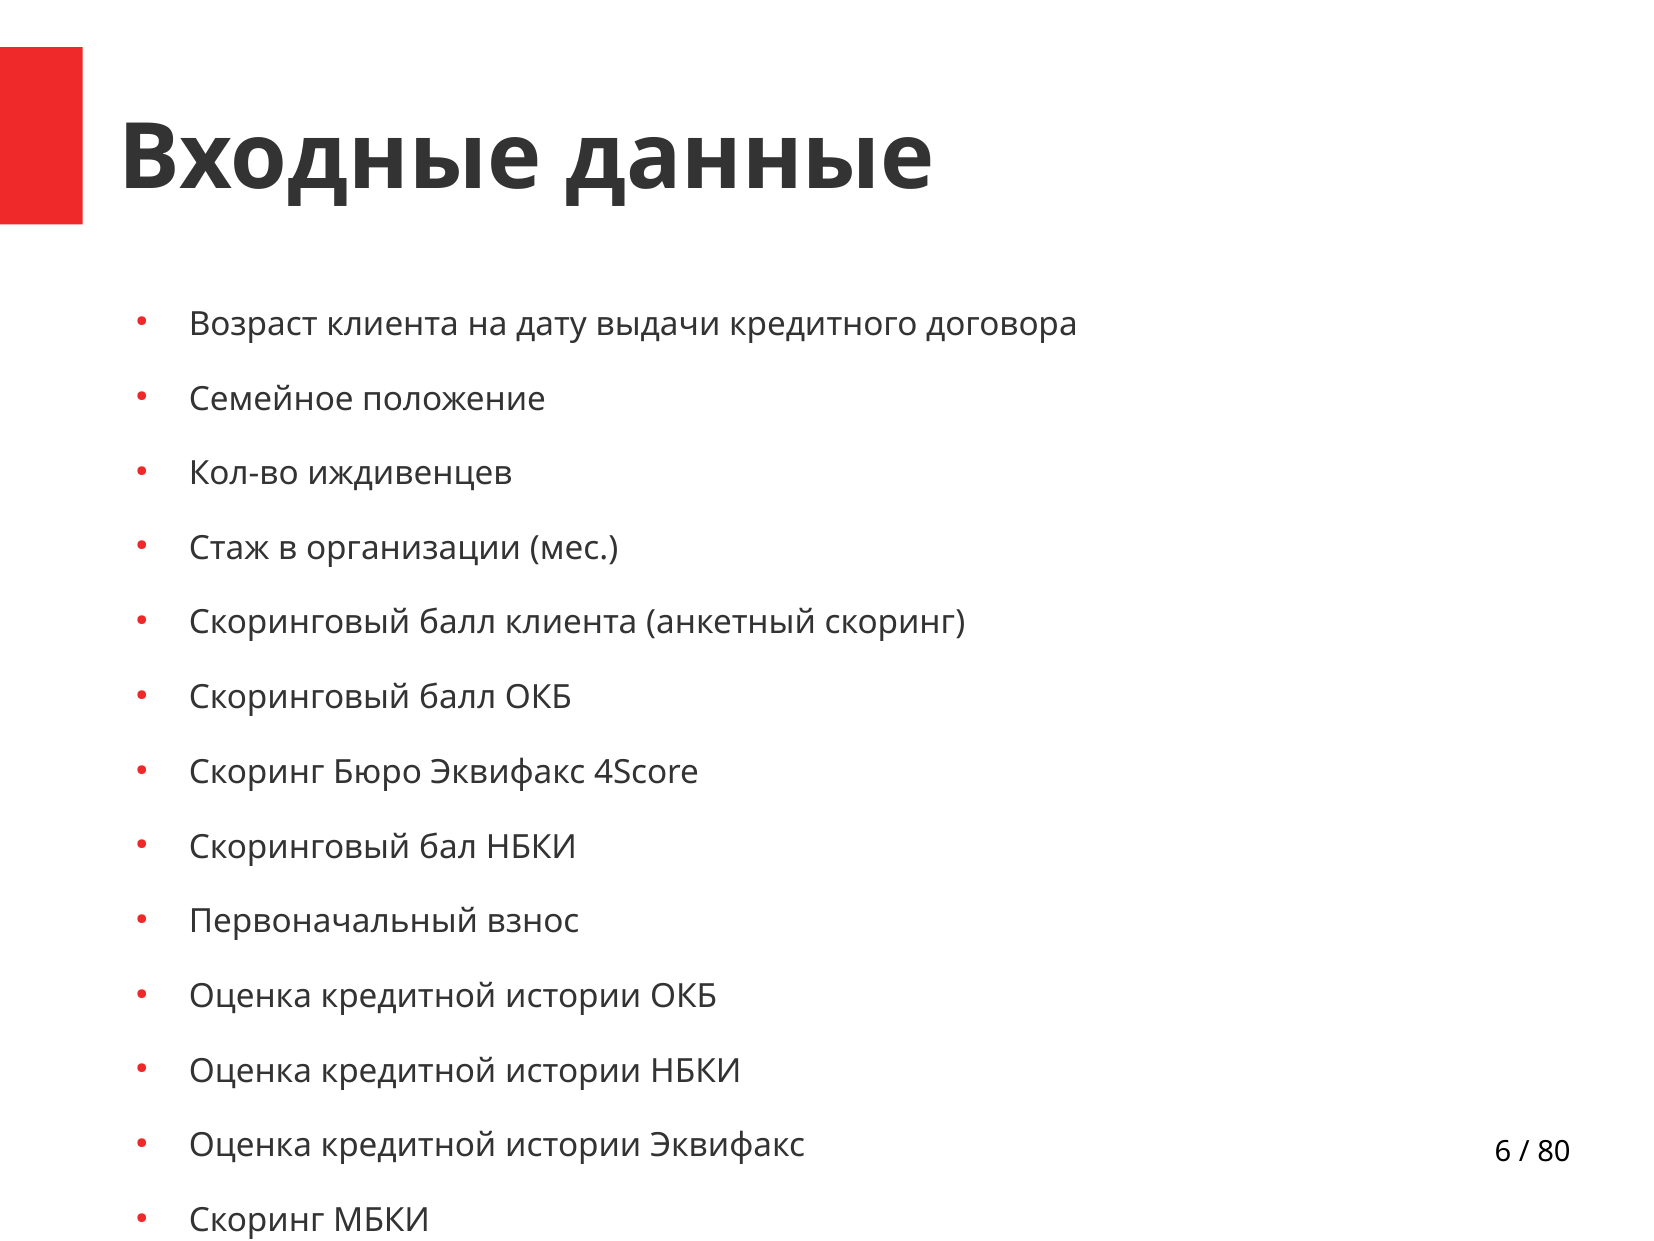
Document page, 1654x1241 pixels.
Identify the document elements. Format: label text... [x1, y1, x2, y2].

list Возраст клиента на дату выдачи кредитного договора Семейное положение Кол-во иждивенцев Стаж в организации (мес.) Скоринговый балл клиента (анкетный скоринг) Скоринговый балл ОКБ Скоринг Бюро Эквифакс 4Score Скоринговый бал НБКИ Первоначальный взнос Оценка кредитной истории ОКБ Оценка кредитной истории НБКИ Оценка кредитной истории Эквифакс Скоринг МБКИ [118, 225, 1536, 1216]
title Входные данные [118, 49, 1571, 257]
